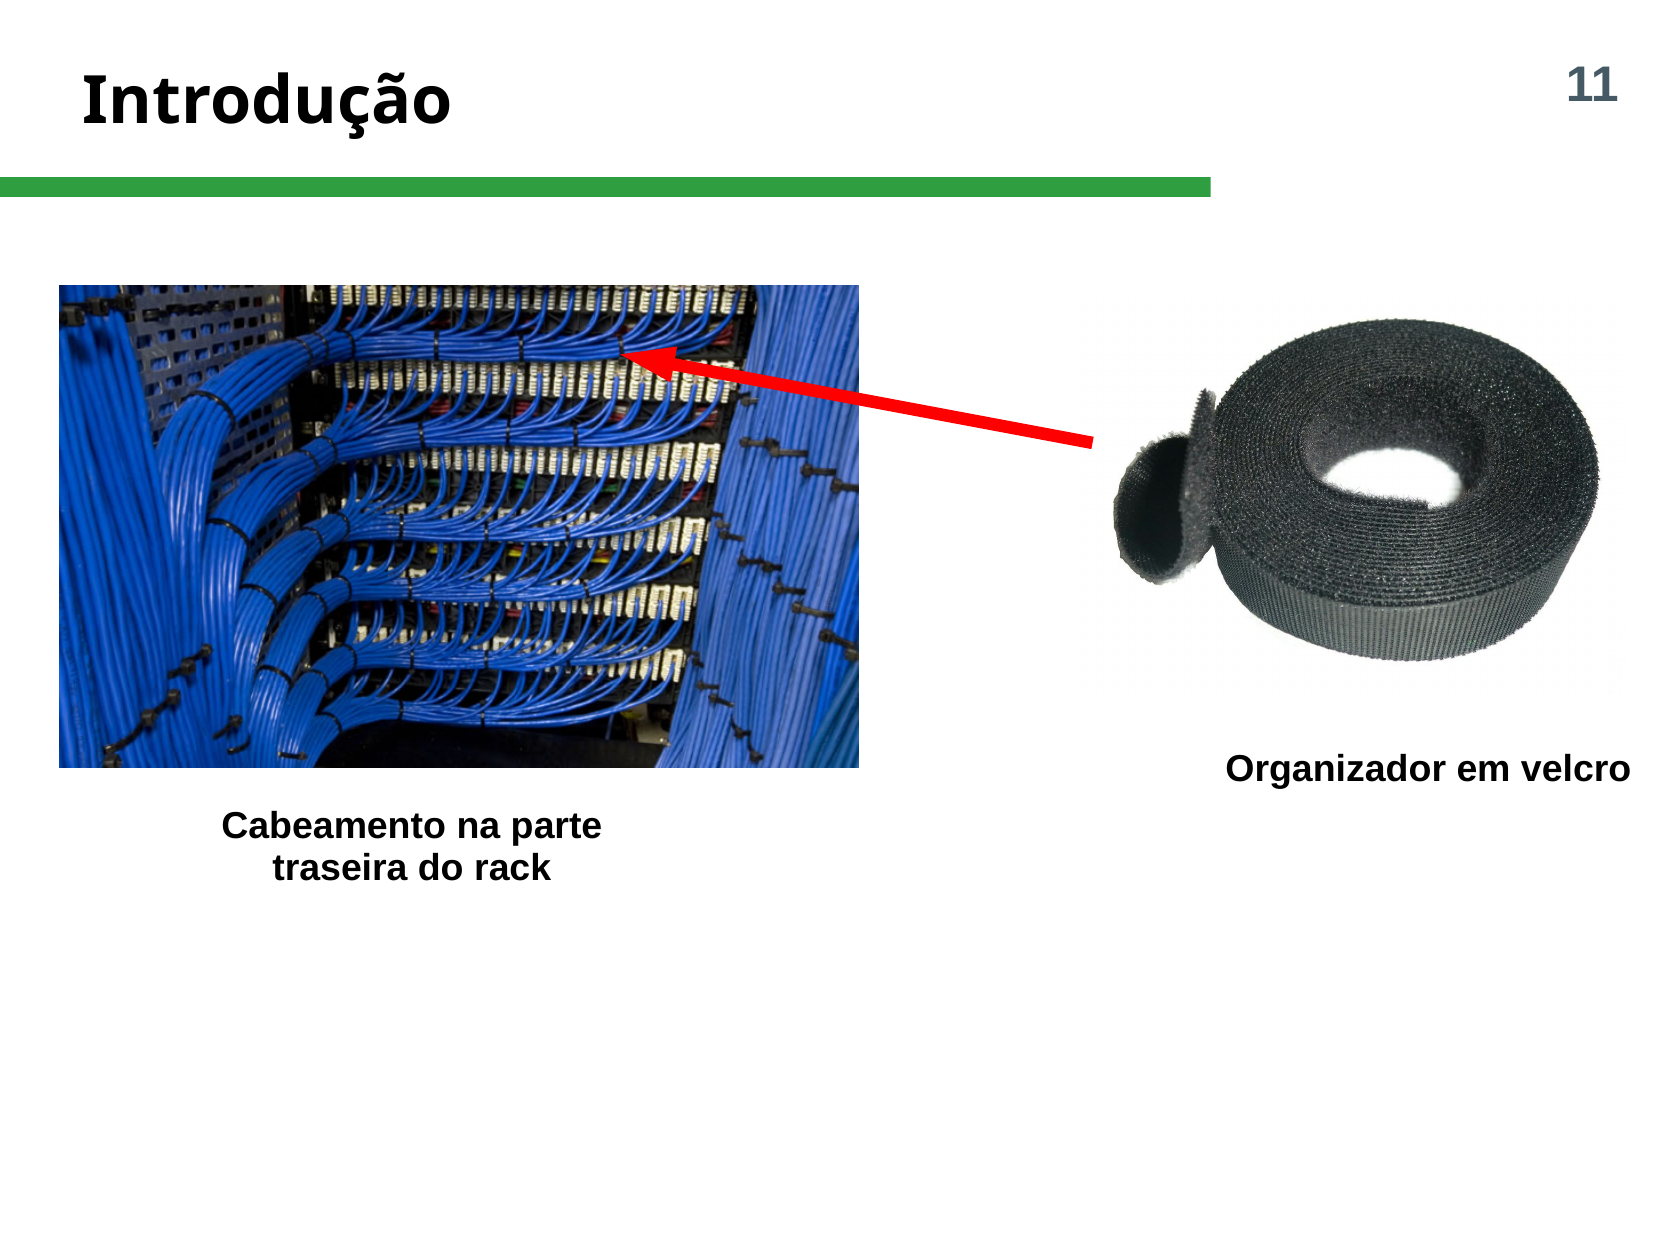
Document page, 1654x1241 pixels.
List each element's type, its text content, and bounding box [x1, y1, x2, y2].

picture [1075, 295, 1625, 698]
text_box Organizador em velcro [1210, 740, 1647, 802]
text_box Cabeamento na parte traseira do rack [206, 797, 621, 901]
picture [59, 285, 859, 768]
title Introdução [82, 0, 1152, 202]
